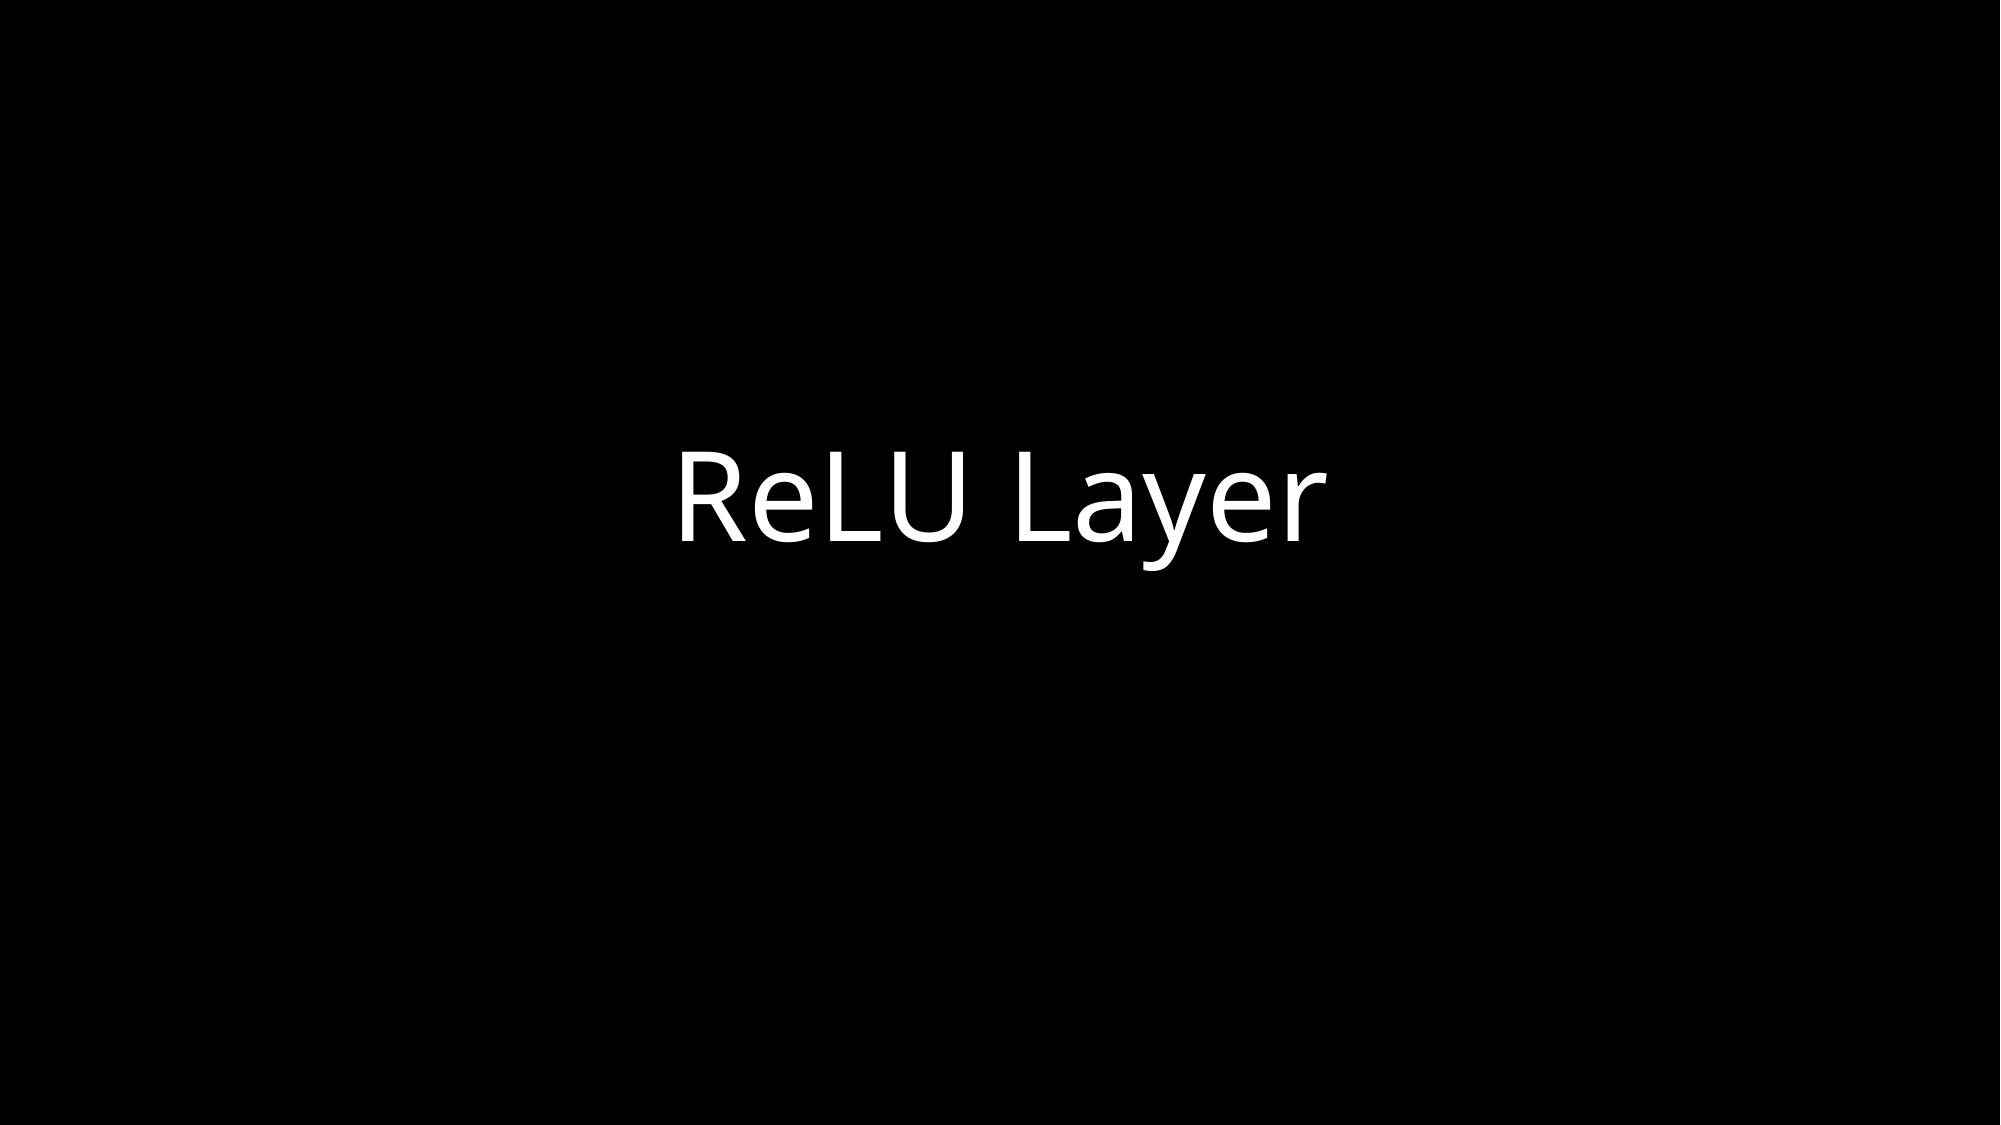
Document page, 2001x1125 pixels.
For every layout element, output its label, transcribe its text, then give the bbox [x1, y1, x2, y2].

title ReLU Layer [249, 184, 1750, 576]
